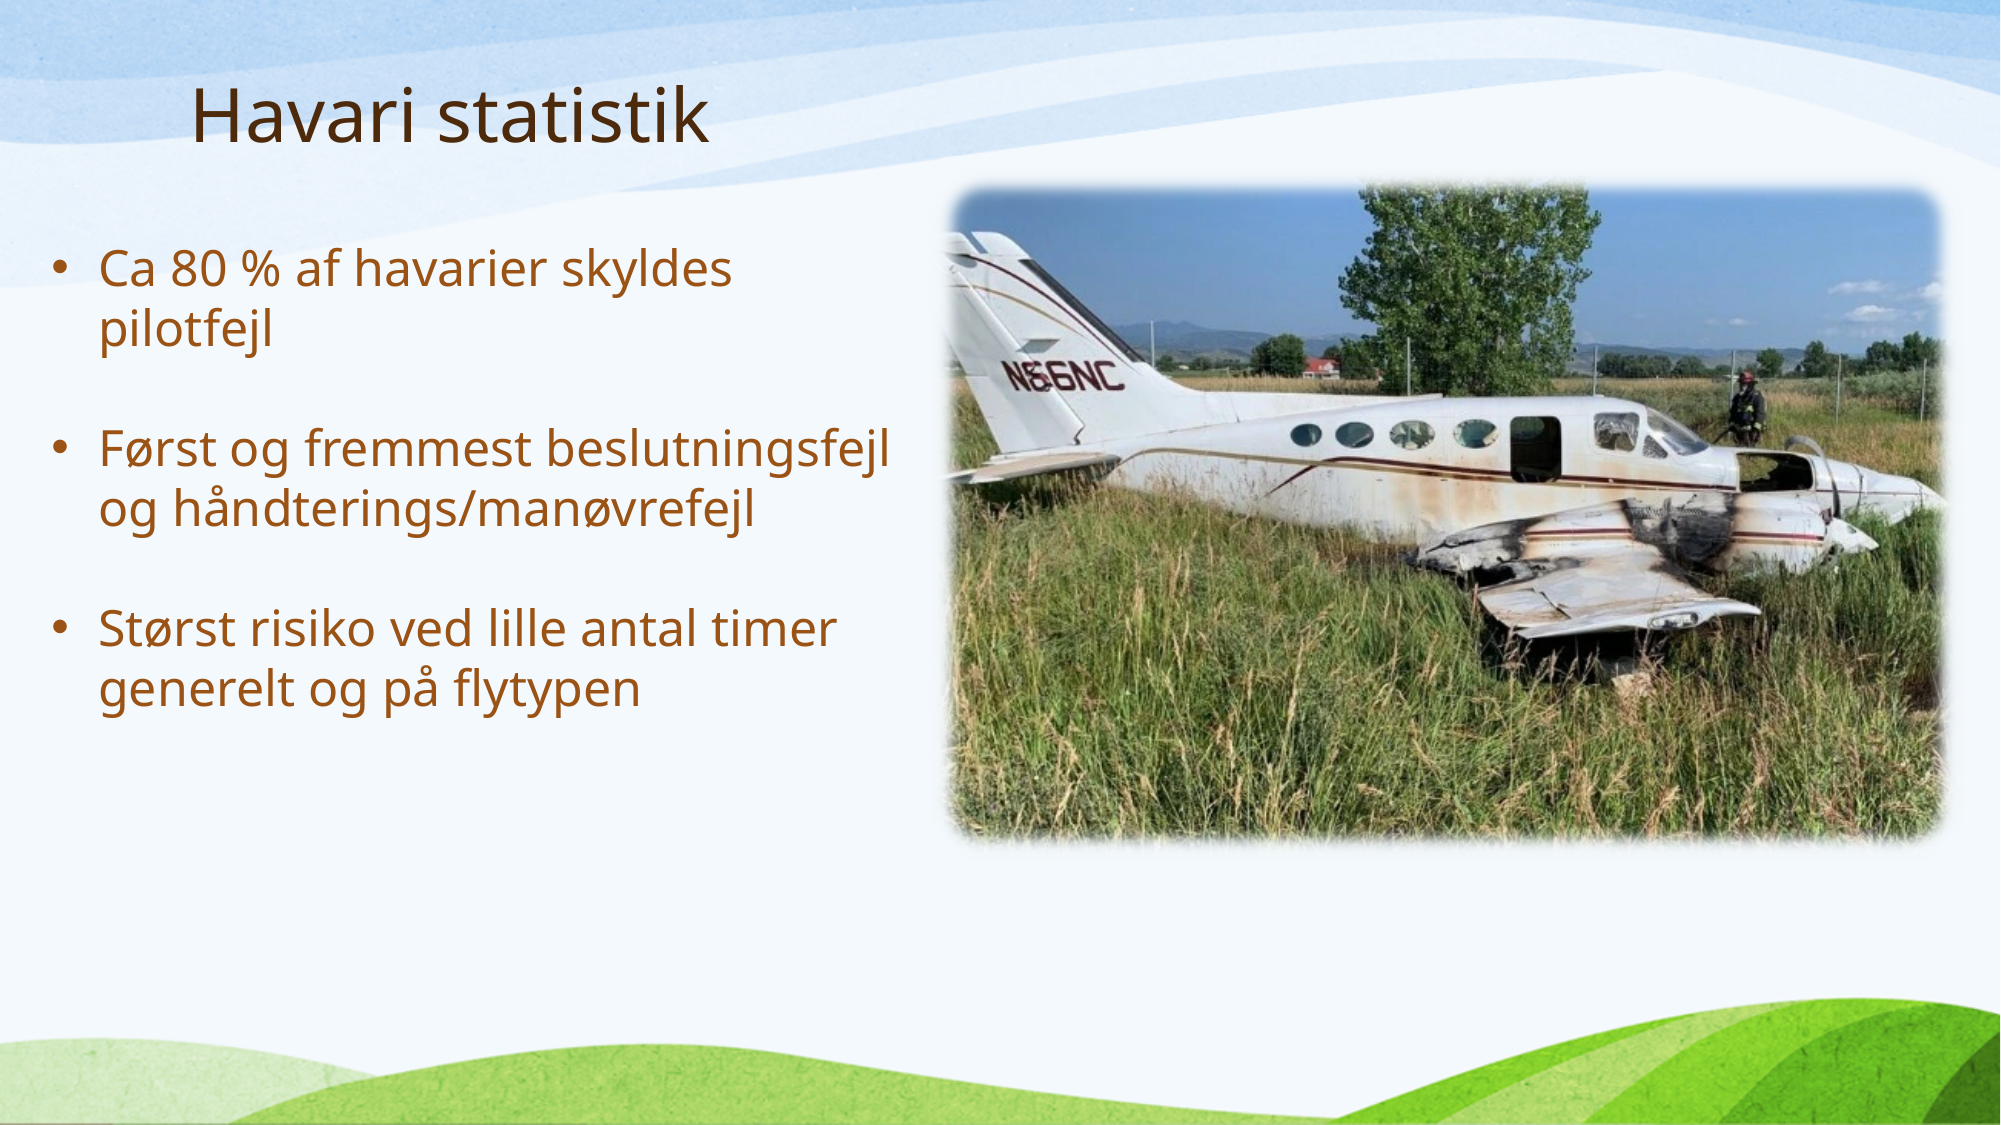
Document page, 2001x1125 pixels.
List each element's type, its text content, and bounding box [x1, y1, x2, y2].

picture [0, 0, 2001, 1125]
text_box Ca 80 % af havarier skyldes pilotfejl Først og fremmest beslutningsfejl og håndterings/manøvrefejl Størst risiko ved lille antal timer generelt og på flytypen [36, 229, 917, 725]
title Havari statistik [174, 50, 1825, 167]
